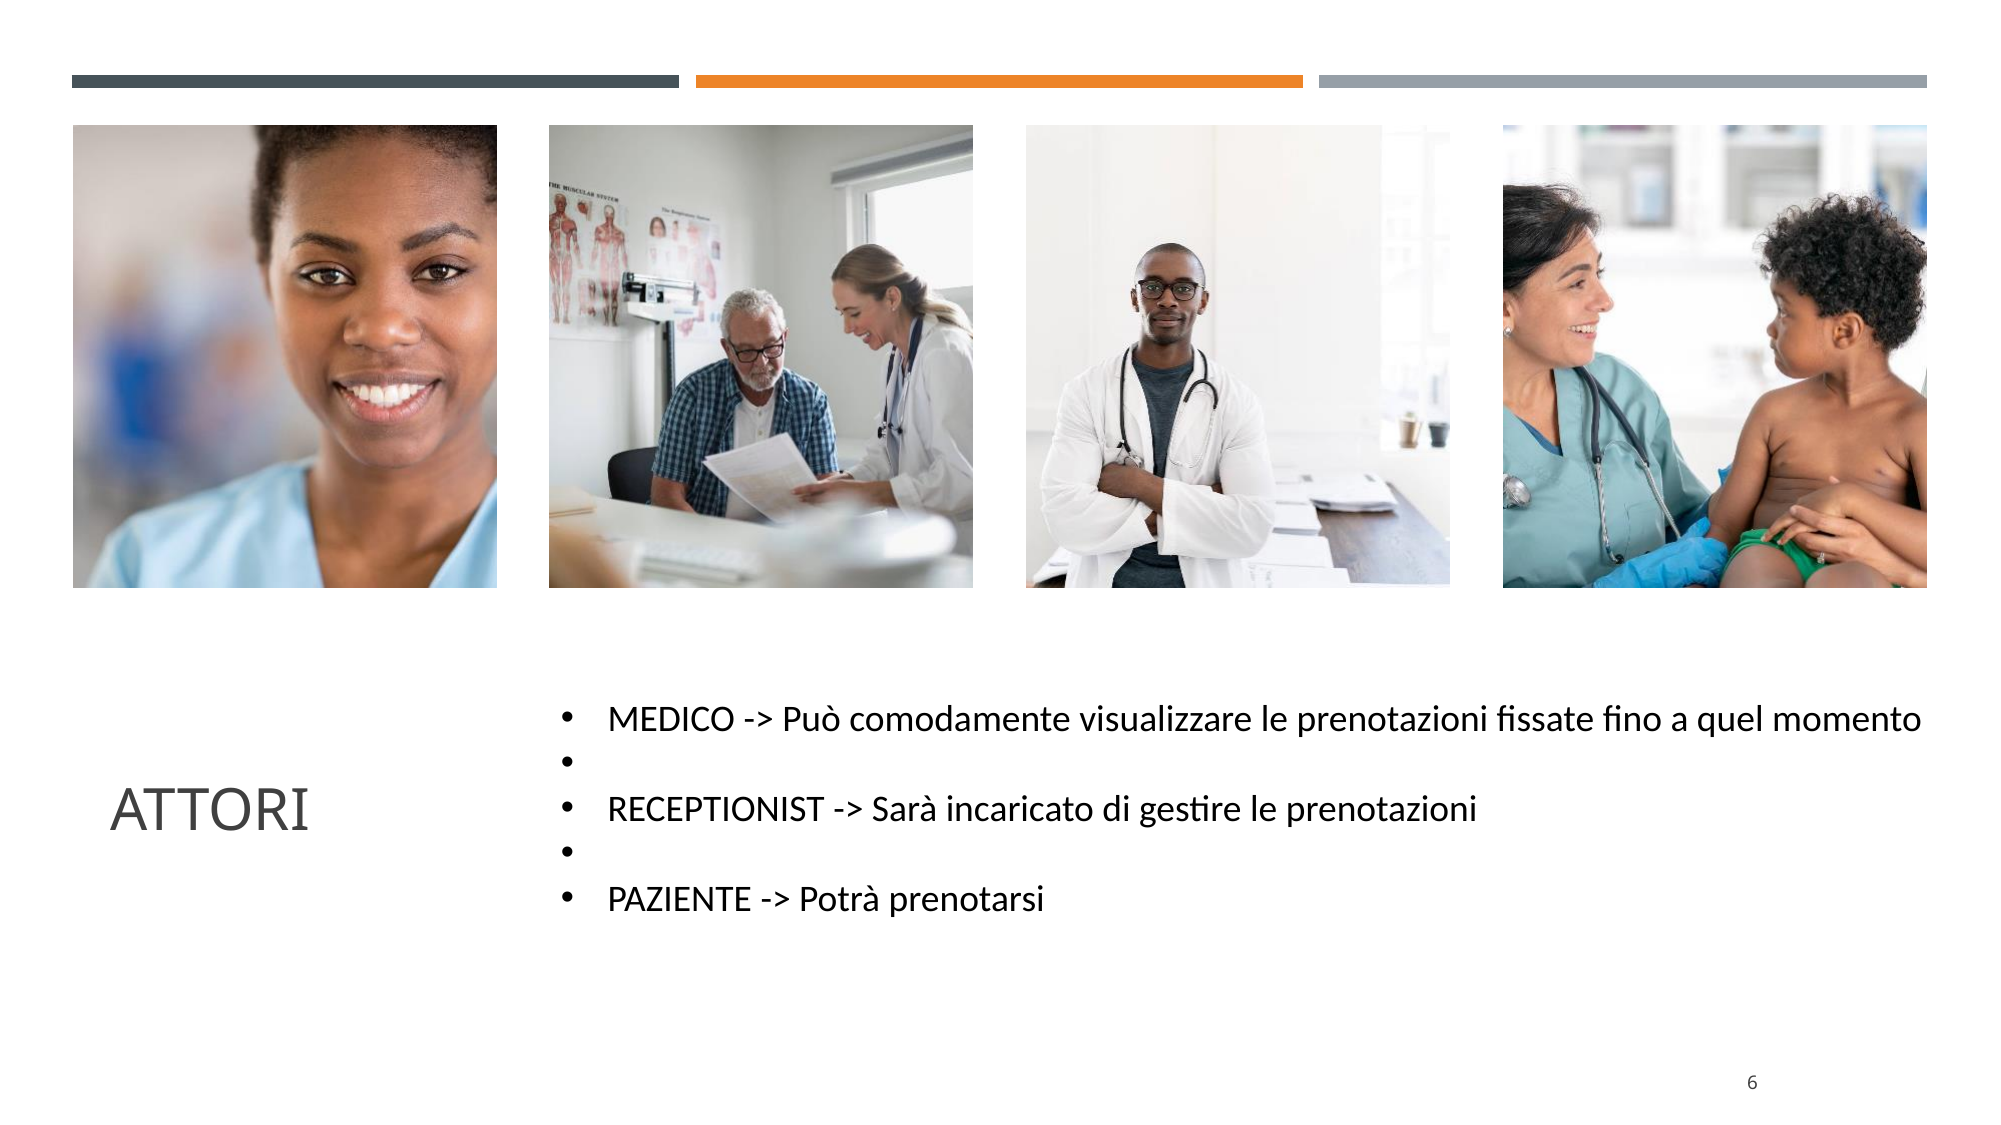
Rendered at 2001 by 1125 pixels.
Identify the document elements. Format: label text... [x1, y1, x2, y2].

picture [73, 126, 497, 589]
picture [1503, 126, 1927, 589]
text_box [1732, 1053, 1905, 1114]
picture [549, 126, 973, 589]
text_box MEDICO -> Può comodamente visualizzare le prenotazioni fissate fino a quel momento RECEPTIONIST -> Sarà incaricato di gestire le prenotazioni PAZIENTE -> Potrà prenotarsi [545, 686, 1964, 929]
picture [1026, 126, 1450, 589]
title ATTORI [95, 653, 681, 962]
